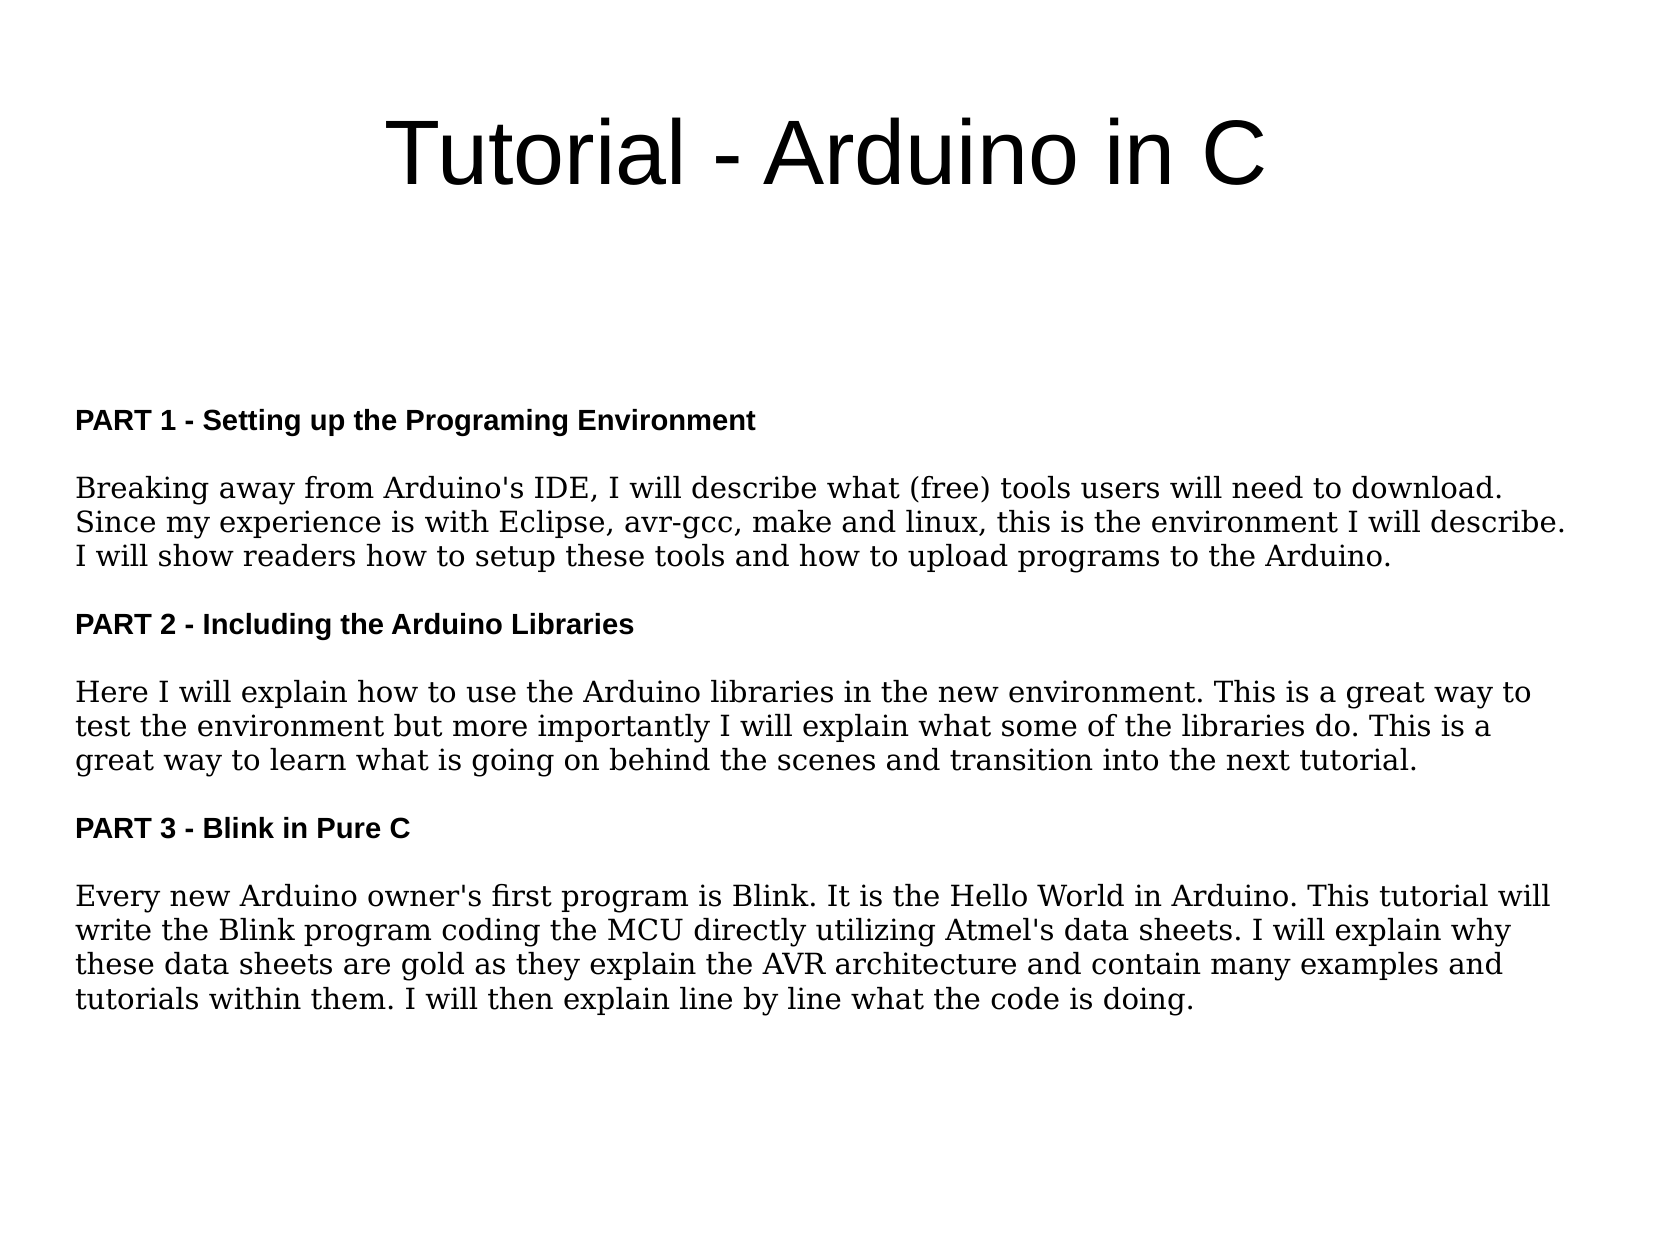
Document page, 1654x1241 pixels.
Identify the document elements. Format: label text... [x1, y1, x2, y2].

subtitle PART 1 - Setting up the Programing Environment Breaking away from Arduino's IDE, I will describe what (free) tools users will need to download. Since my experience is with Eclipse, avr-gcc, make and linux, this is the environment I will describe. I will show readers how to setup these tools and how to upload programs to the Arduino. PART 2 - Including the Arduino Libraries Here I will explain how to use the Arduino libraries in the new environment. This is a great way to test the environment but more importantly I will explain what some of the libraries do. This is a great way to learn what is going on behind the scenes and transition into the next tutorial. PART 3 - Blink in Pure C Every new Arduino owner's first program is Blink. It is the Hello World in Arduino. This tutorial will write the Blink program coding the MCU directly utilizing Atmel's data sheets. I will explain why these data sheets are gold as they explain the AVR architecture and contain many examples and tutorials within them. I will then explain line by line what the code is doing. [75, 329, 1576, 1125]
title Tutorial - Arduino in C [82, 49, 1571, 257]
